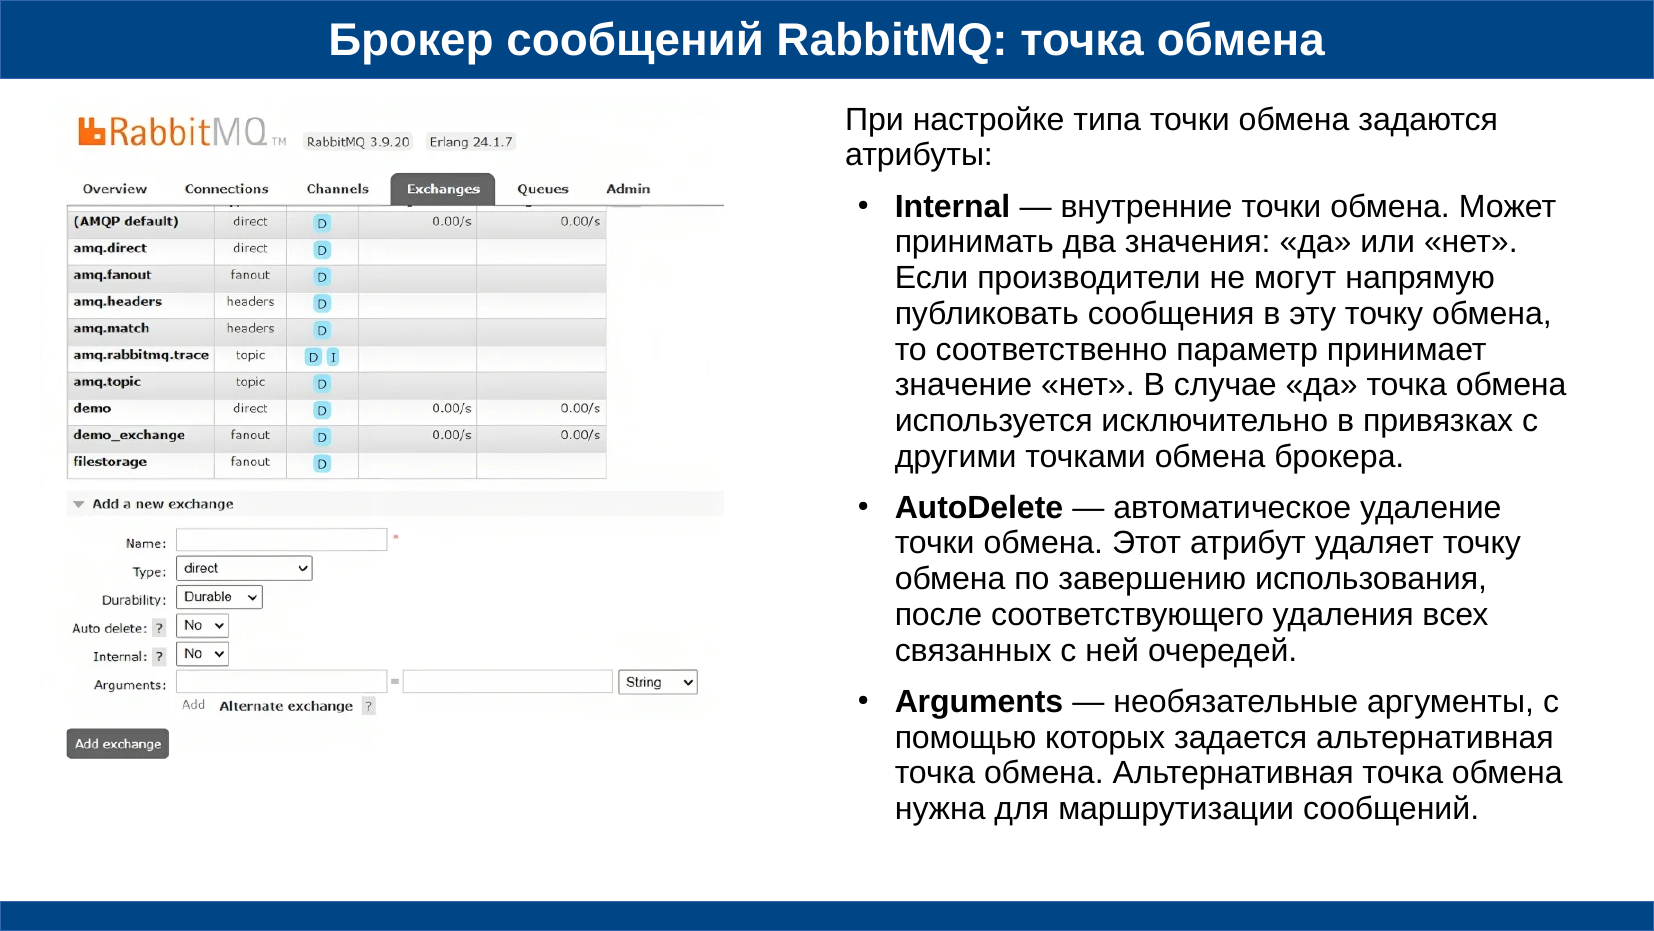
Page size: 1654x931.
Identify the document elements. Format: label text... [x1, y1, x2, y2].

title Брокер сообщений RabbitMQ: точка обмена [0, 0, 1654, 79]
list При настройке типа точки обмена задаются атрибуты: Internal — внутренние точки обмена. Может принимать два значения: «да» или «нет». Если производители не могут напрямую публиковать сообщения в эту точку обмена, то соответственно параметр принимает значение «нет». В случае «да» точка обмена используется исключительно в привязках с другими точками обмена брокера. AutoDelete — автоматическое удаление точки обмена. Этот атрибут удаляет точку обмена по завершению использования, после соответствующего удаления всех связанных с ней очередей. Arguments — необязательные аргументы, с помощью которых задается альтернативная точка обмена. Альтернативная точка обмена нужна для маршрутизации сообщений. [845, 101, 1572, 886]
picture [40, 101, 724, 766]
